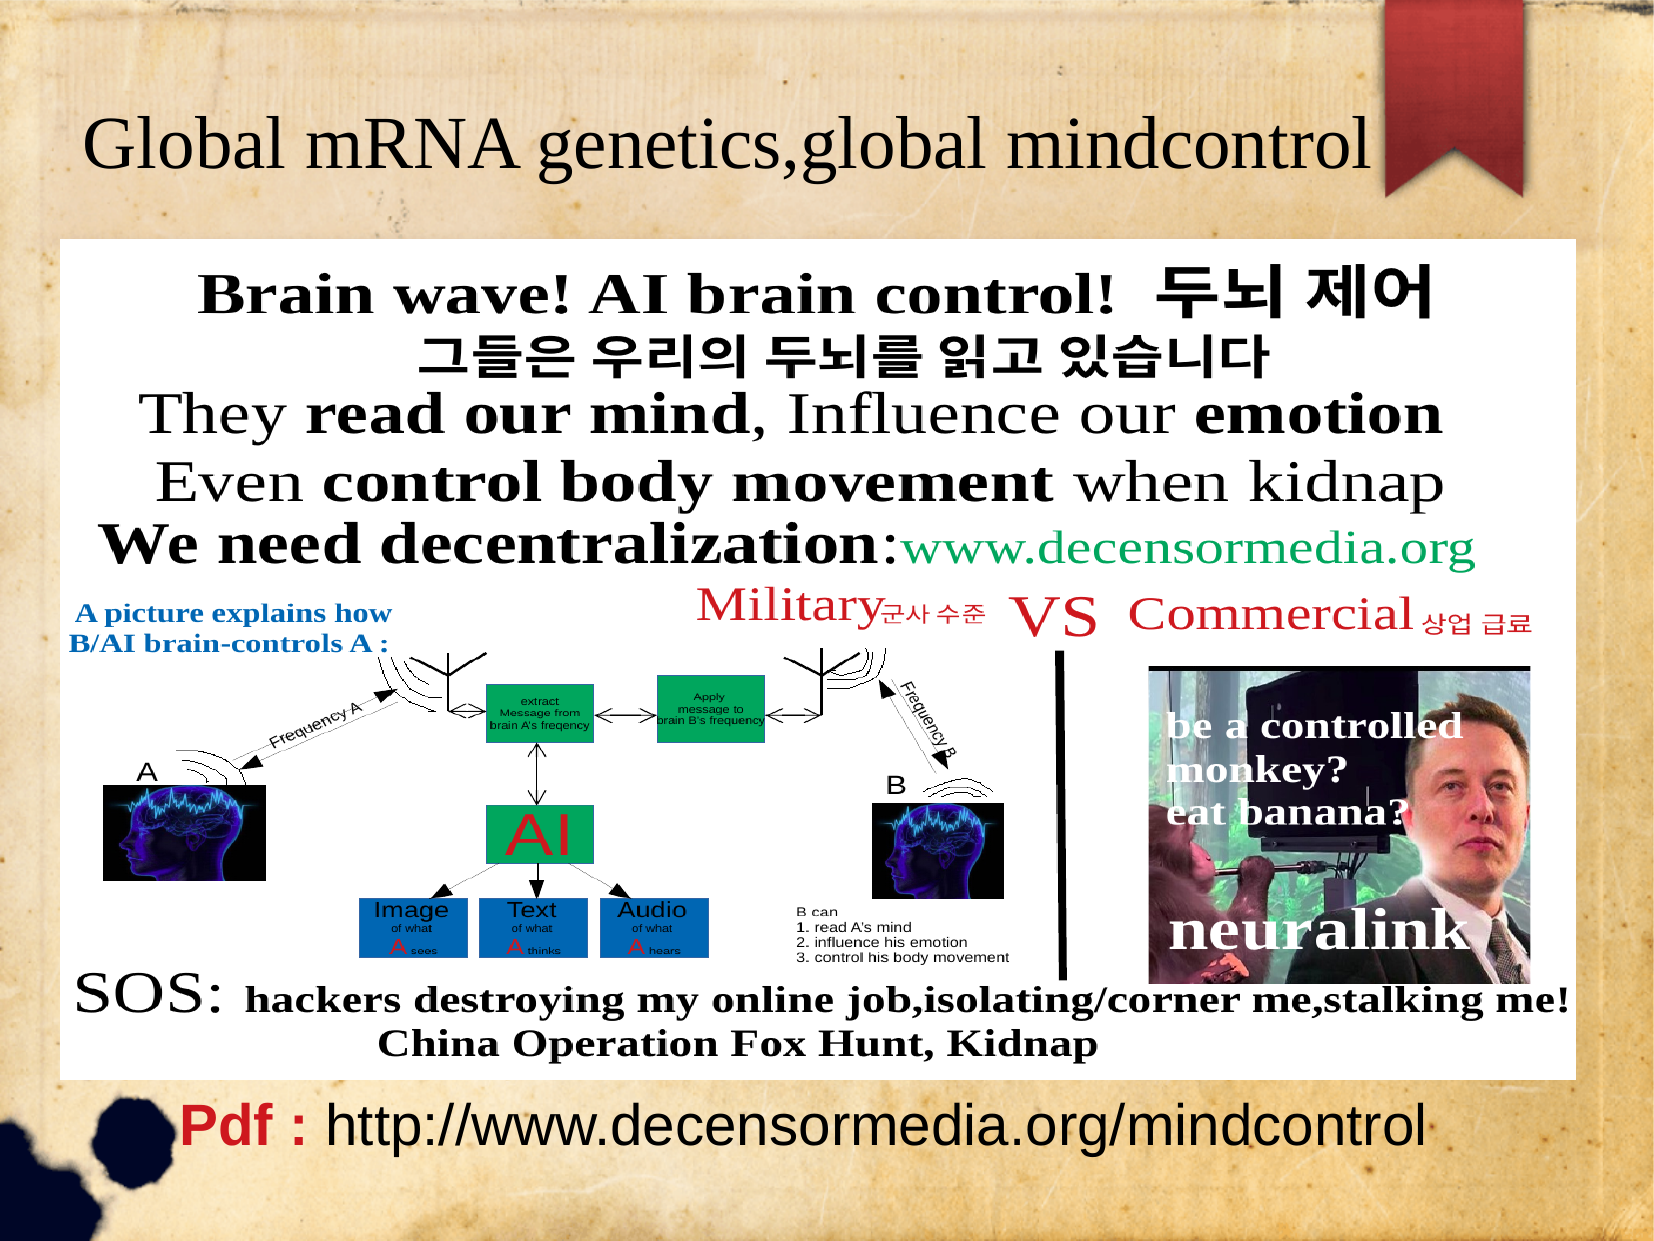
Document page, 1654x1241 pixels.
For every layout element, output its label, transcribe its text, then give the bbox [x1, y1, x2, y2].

text_box Pdf : http://www.decensormedia.org/mindcontrol [165, 1085, 1546, 1231]
picture [0, 0, 1654, 1241]
title Global mRNA genetics,global mindcontrol [82, 41, 1531, 239]
